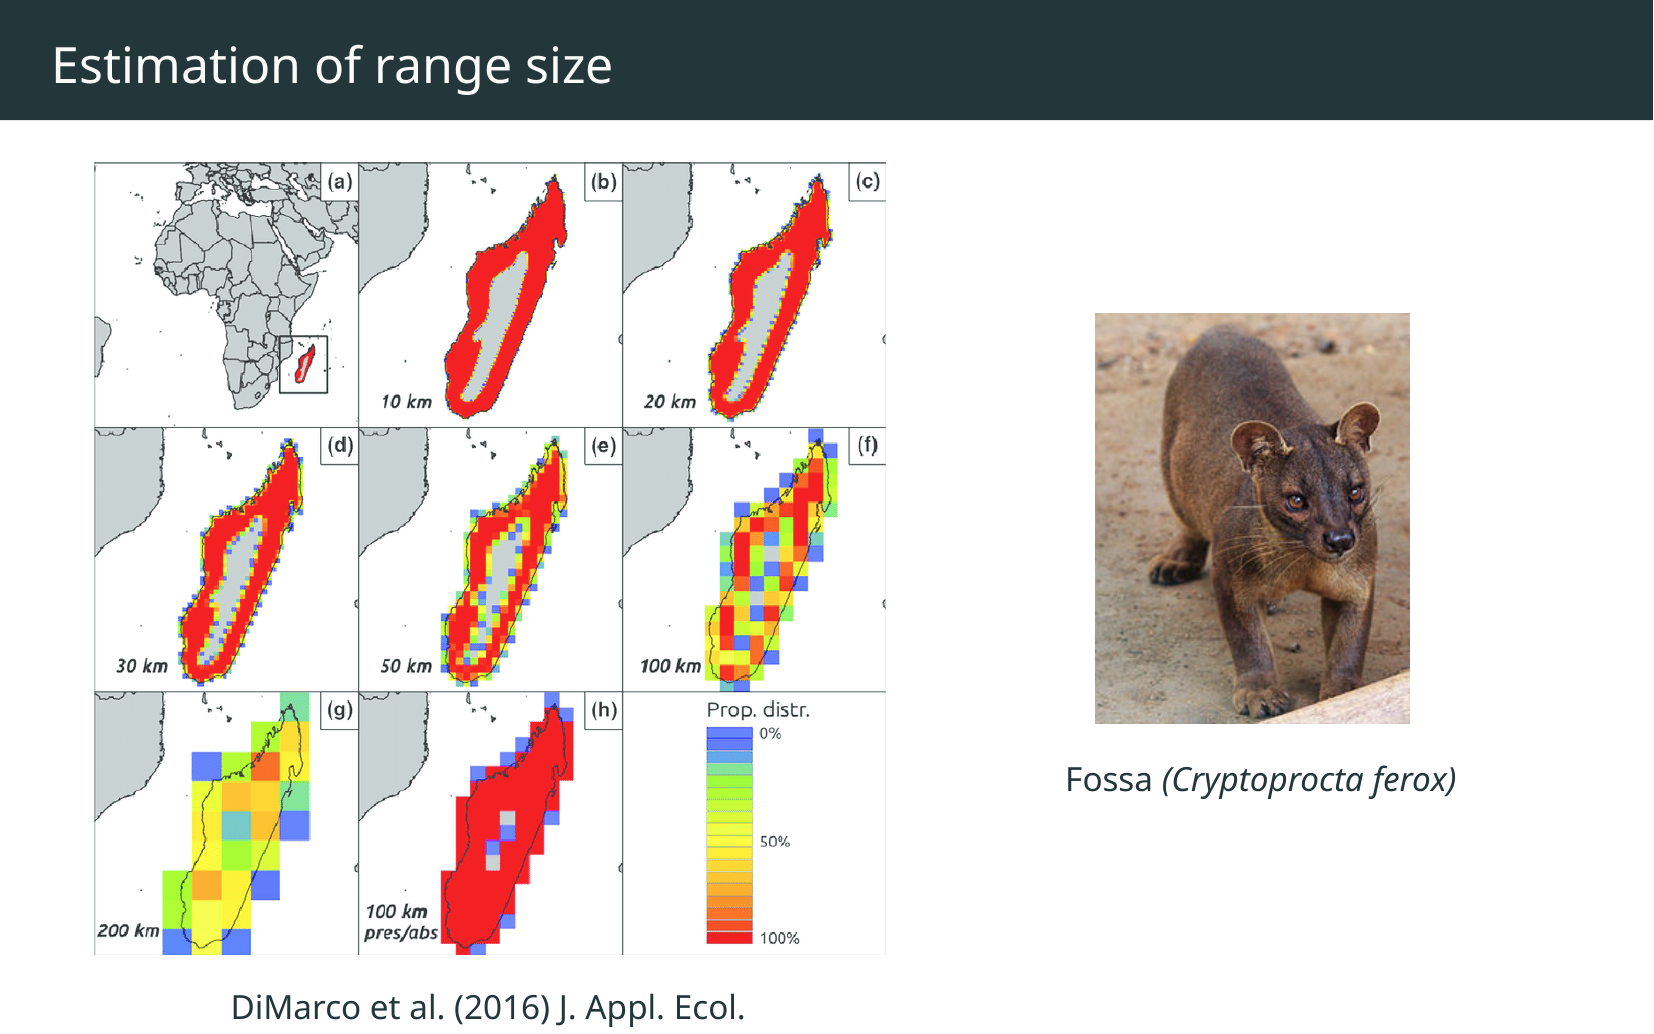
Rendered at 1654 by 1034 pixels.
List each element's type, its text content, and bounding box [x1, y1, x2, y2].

picture [1095, 313, 1410, 724]
text_box Estimation of range size [51, 30, 1327, 91]
text_box [0, 0, 1653, 121]
picture [67, 162, 886, 955]
text_box Fossa (Cryptoprocta ferox) [1050, 748, 1491, 828]
text_box DiMarco et al. (2016) J. Appl. Ecol. [215, 976, 906, 1034]
